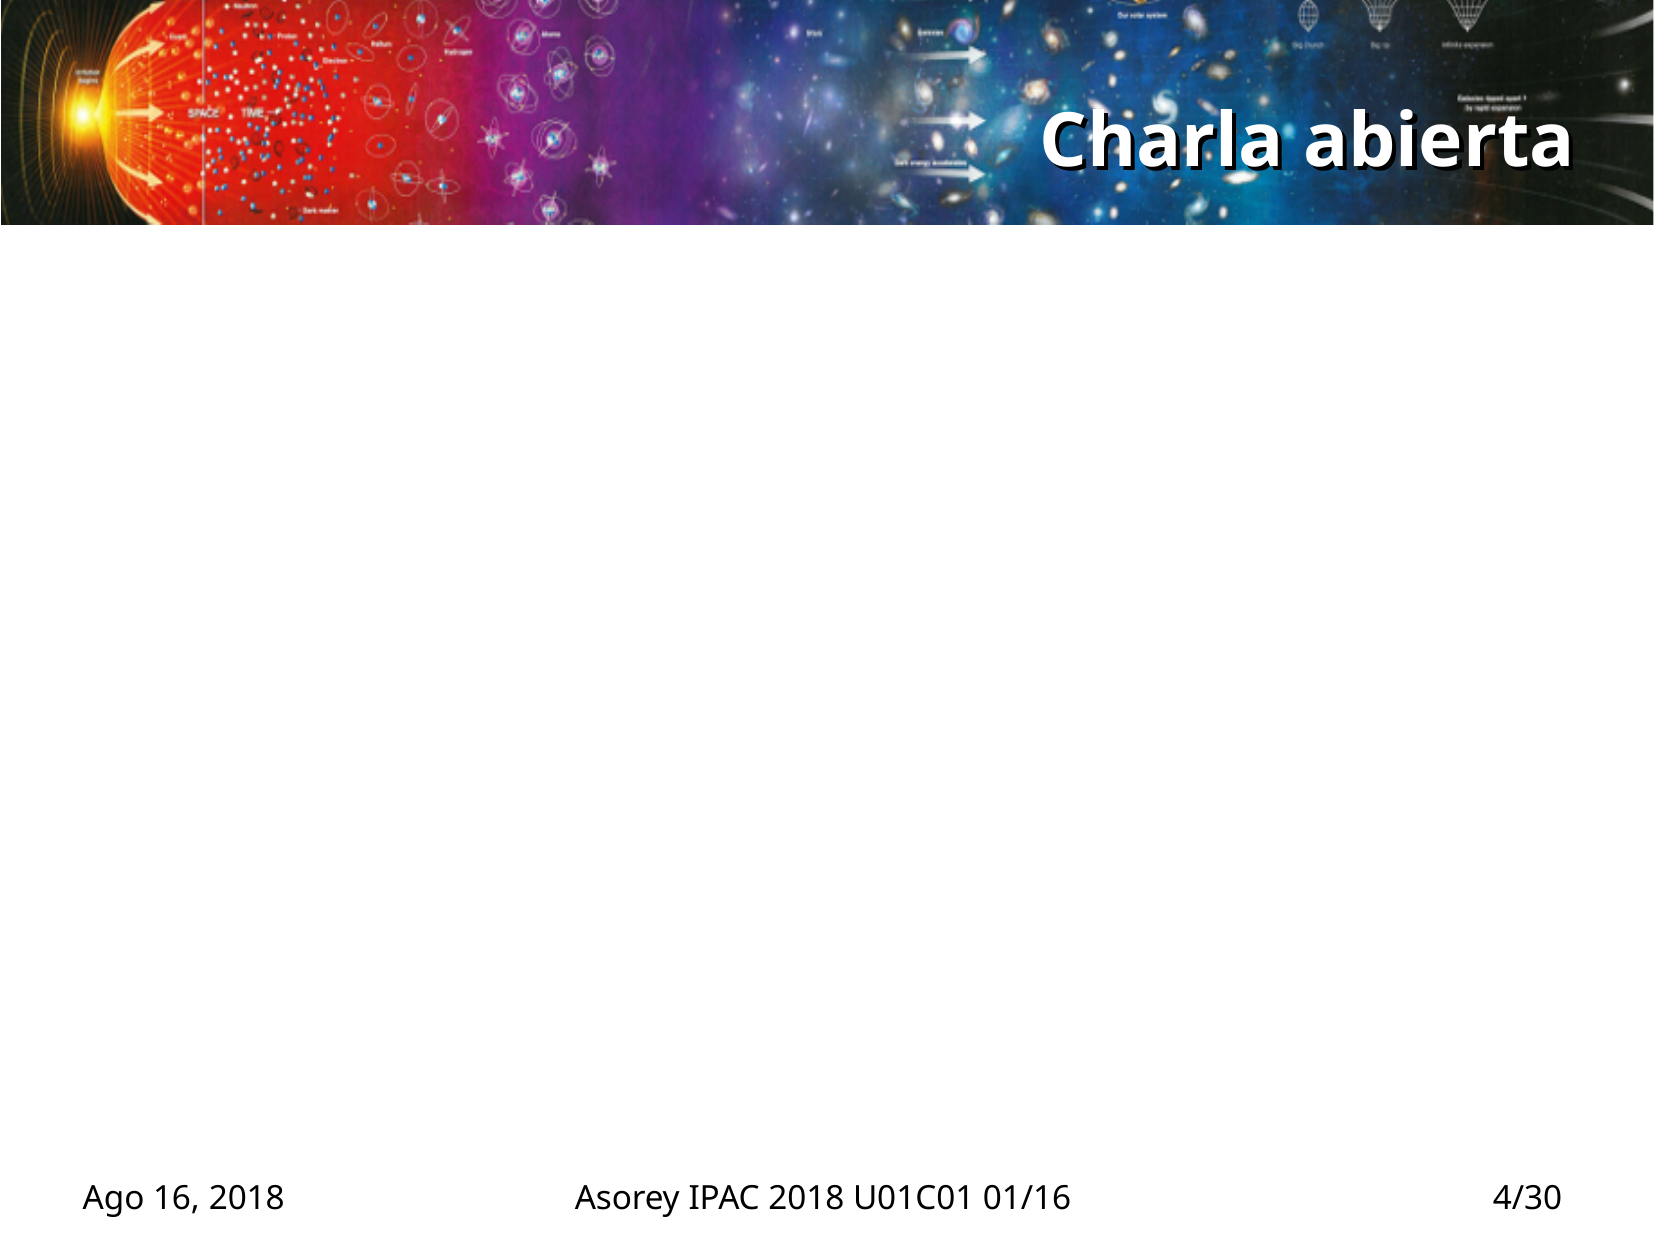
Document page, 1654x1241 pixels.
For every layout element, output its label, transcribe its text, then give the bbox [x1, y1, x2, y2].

picture [1, 0, 1654, 225]
title Charla abierta [86, 49, 1576, 226]
